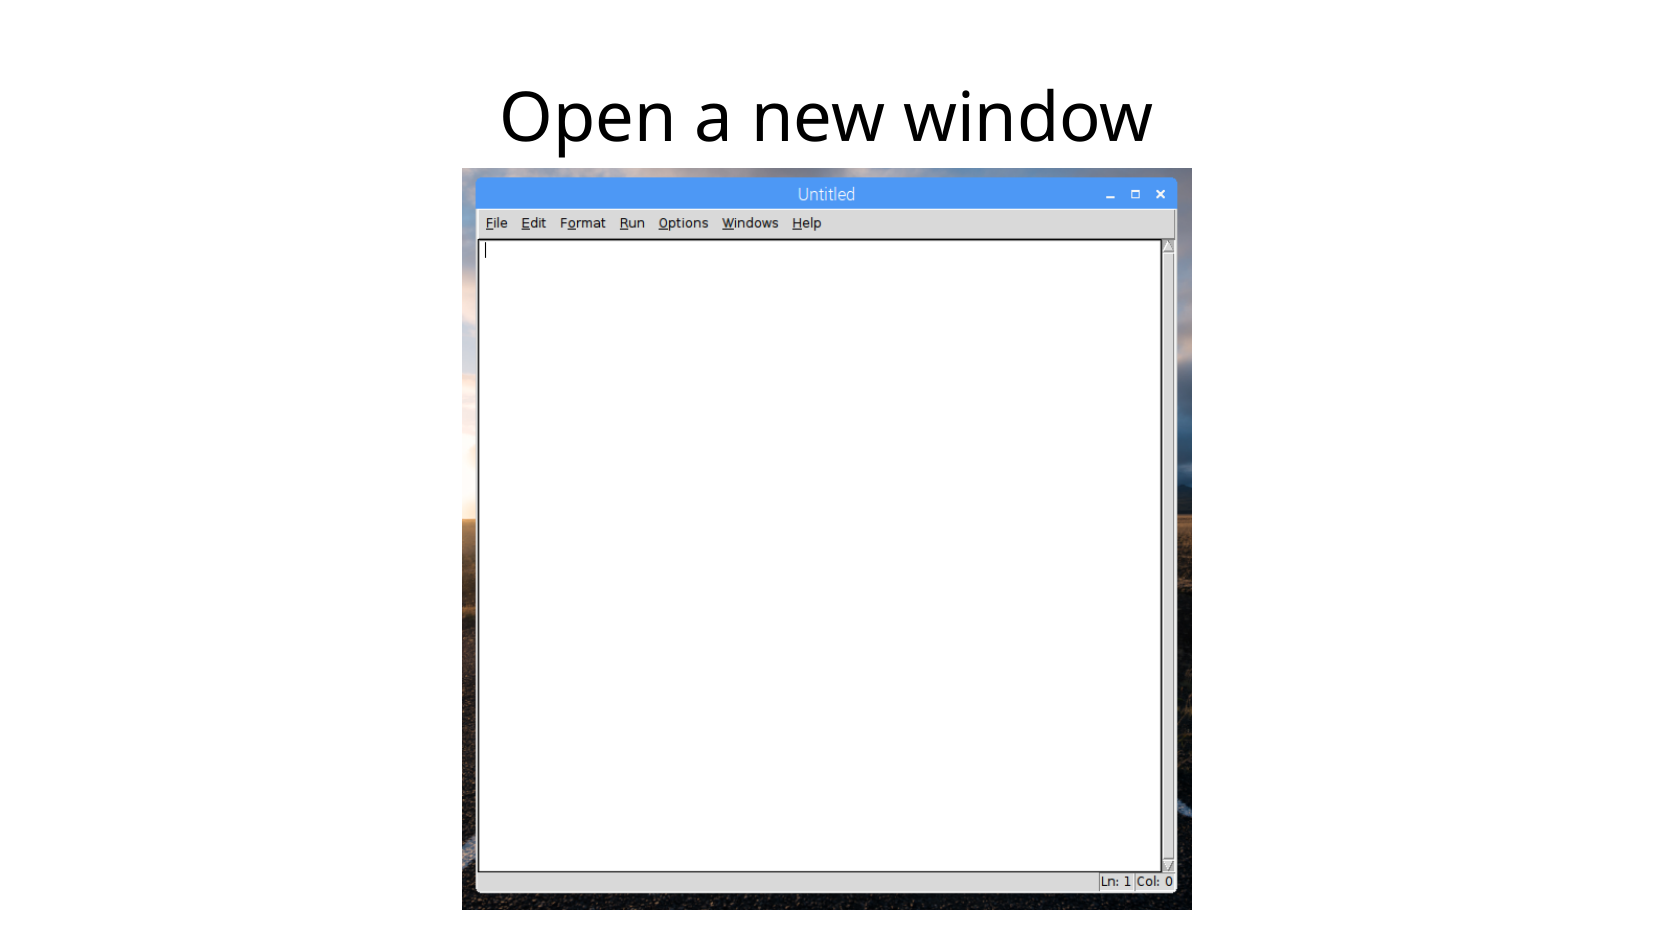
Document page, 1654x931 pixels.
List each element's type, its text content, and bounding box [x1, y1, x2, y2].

picture [462, 168, 1192, 910]
title Open a new window [82, 37, 1571, 193]
